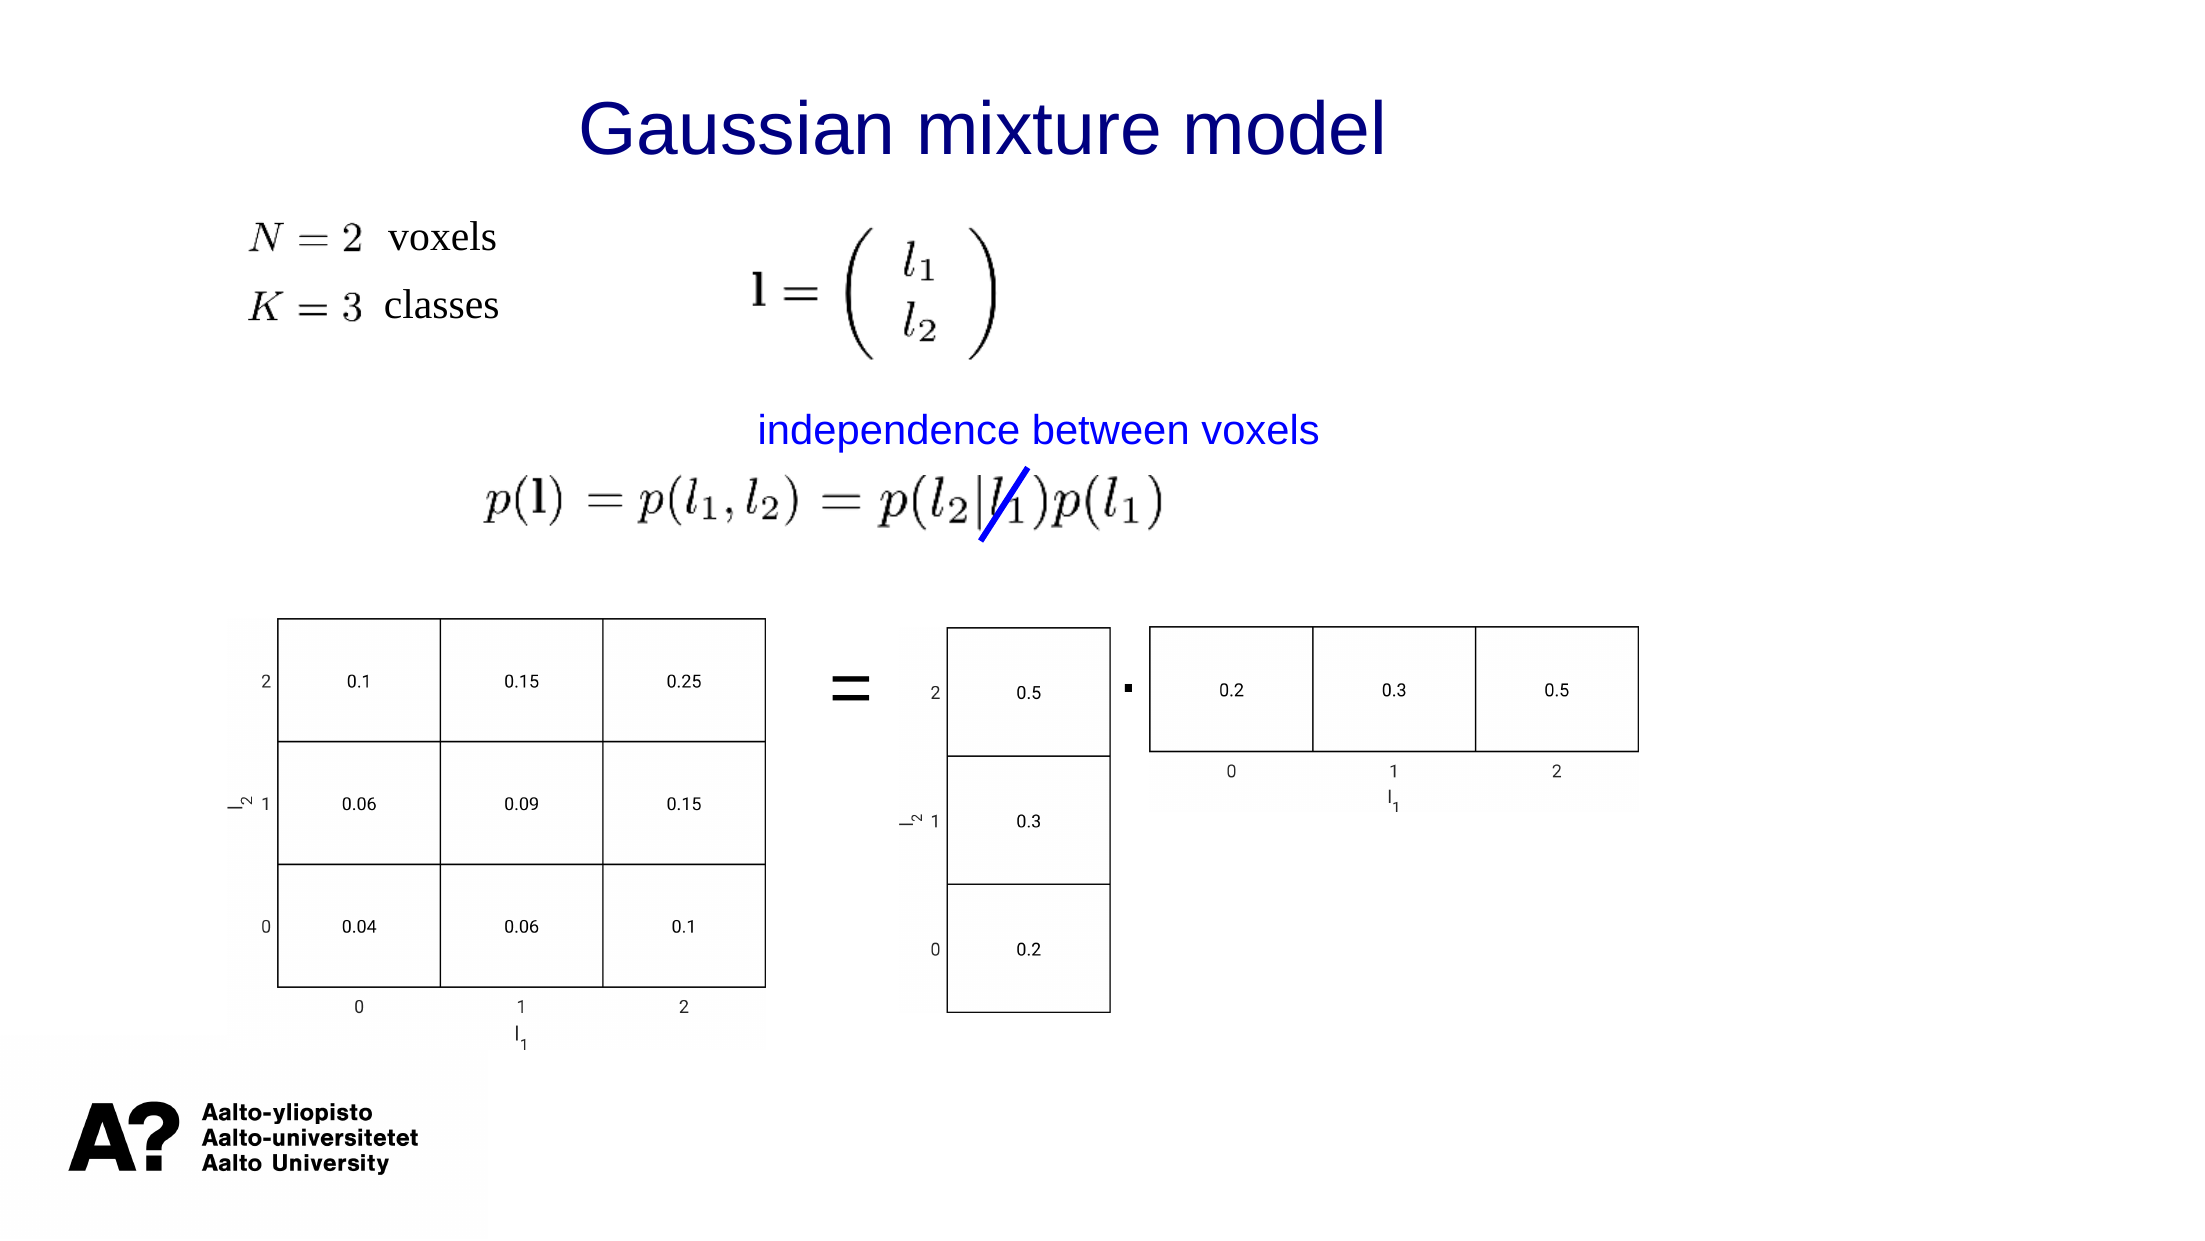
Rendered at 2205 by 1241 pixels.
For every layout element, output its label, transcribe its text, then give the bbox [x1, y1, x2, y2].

picture [989, 496, 1169, 536]
picture [478, 474, 574, 533]
picture [0, 618, 766, 1239]
text_box . [1103, 610, 1179, 751]
text_box = [814, 631, 890, 772]
text_box independence between voxels [742, 395, 1481, 496]
text_box classes [369, 268, 515, 335]
picture [818, 496, 1005, 536]
picture [1149, 626, 1639, 812]
picture [224, 203, 404, 338]
text_box voxels [373, 201, 513, 267]
picture [576, 465, 809, 538]
picture [739, 224, 1007, 371]
title Gaussian mixture model [326, 65, 1640, 179]
picture [899, 627, 1111, 1013]
